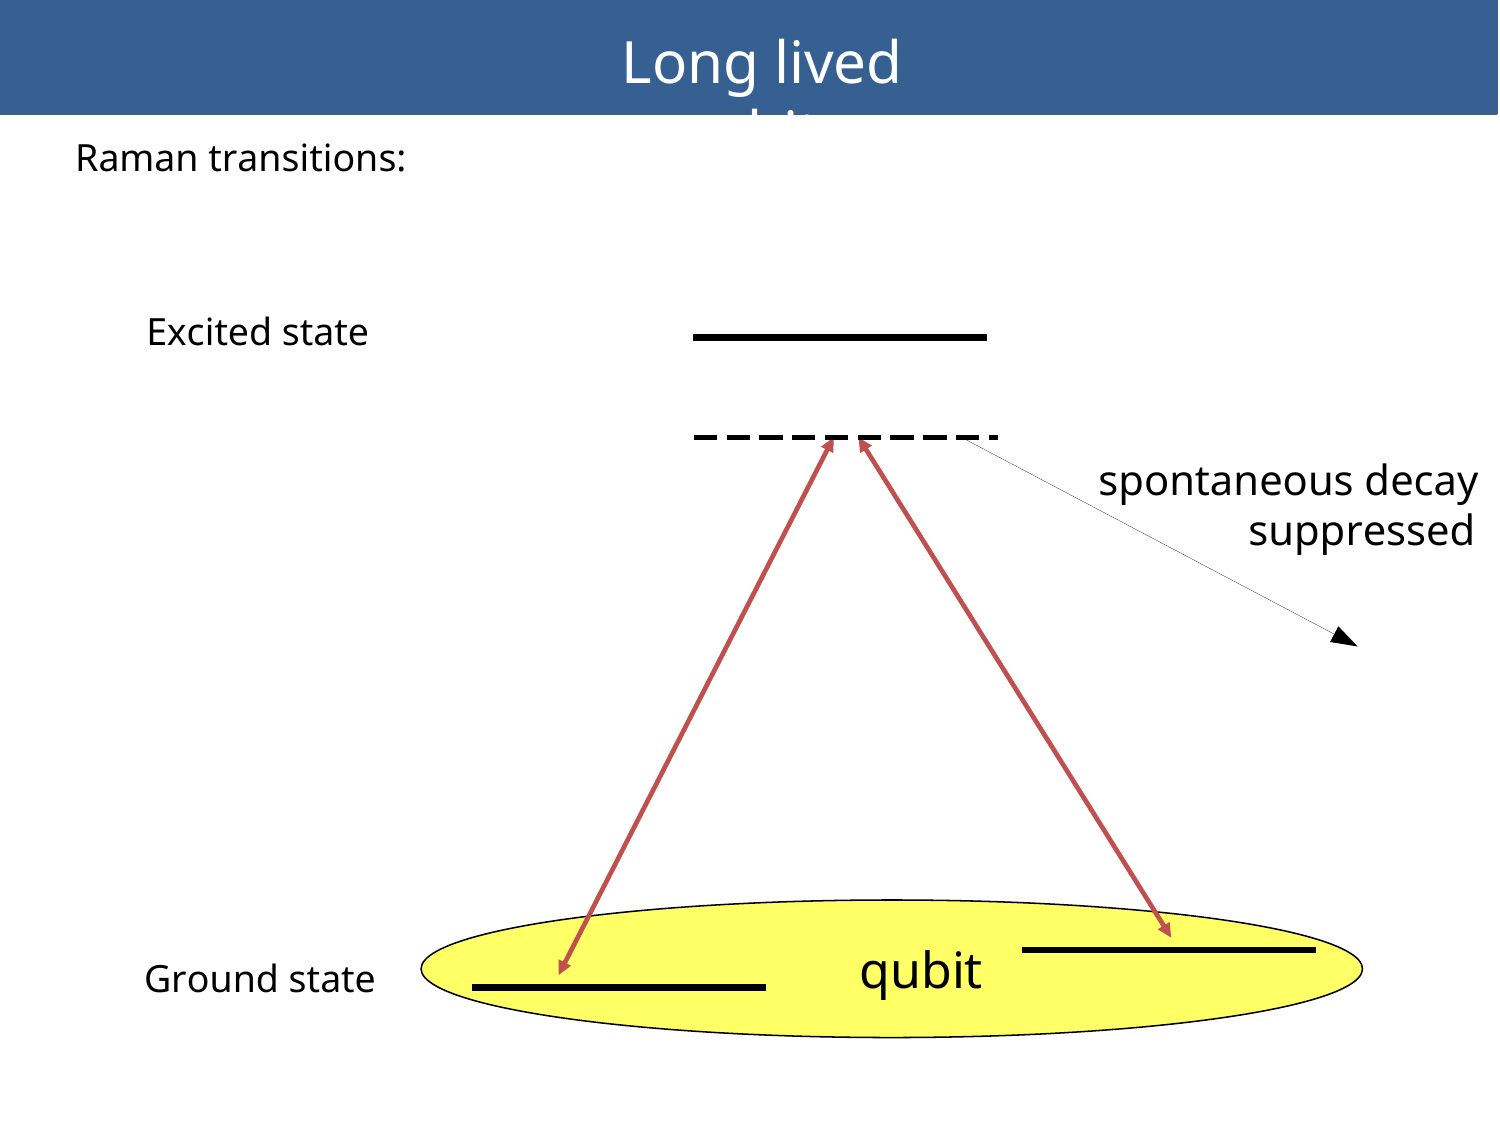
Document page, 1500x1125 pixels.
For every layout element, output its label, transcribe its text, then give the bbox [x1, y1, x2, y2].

text_box qubit [421, 900, 1363, 1038]
text_box Raman transitions: [60, 126, 422, 188]
text_box Ground state [129, 947, 392, 1008]
text_box spontaneous decay suppressed [1083, 446, 1471, 562]
text_box Excited state [131, 299, 385, 361]
text_box Long lived qubits [526, 18, 998, 103]
